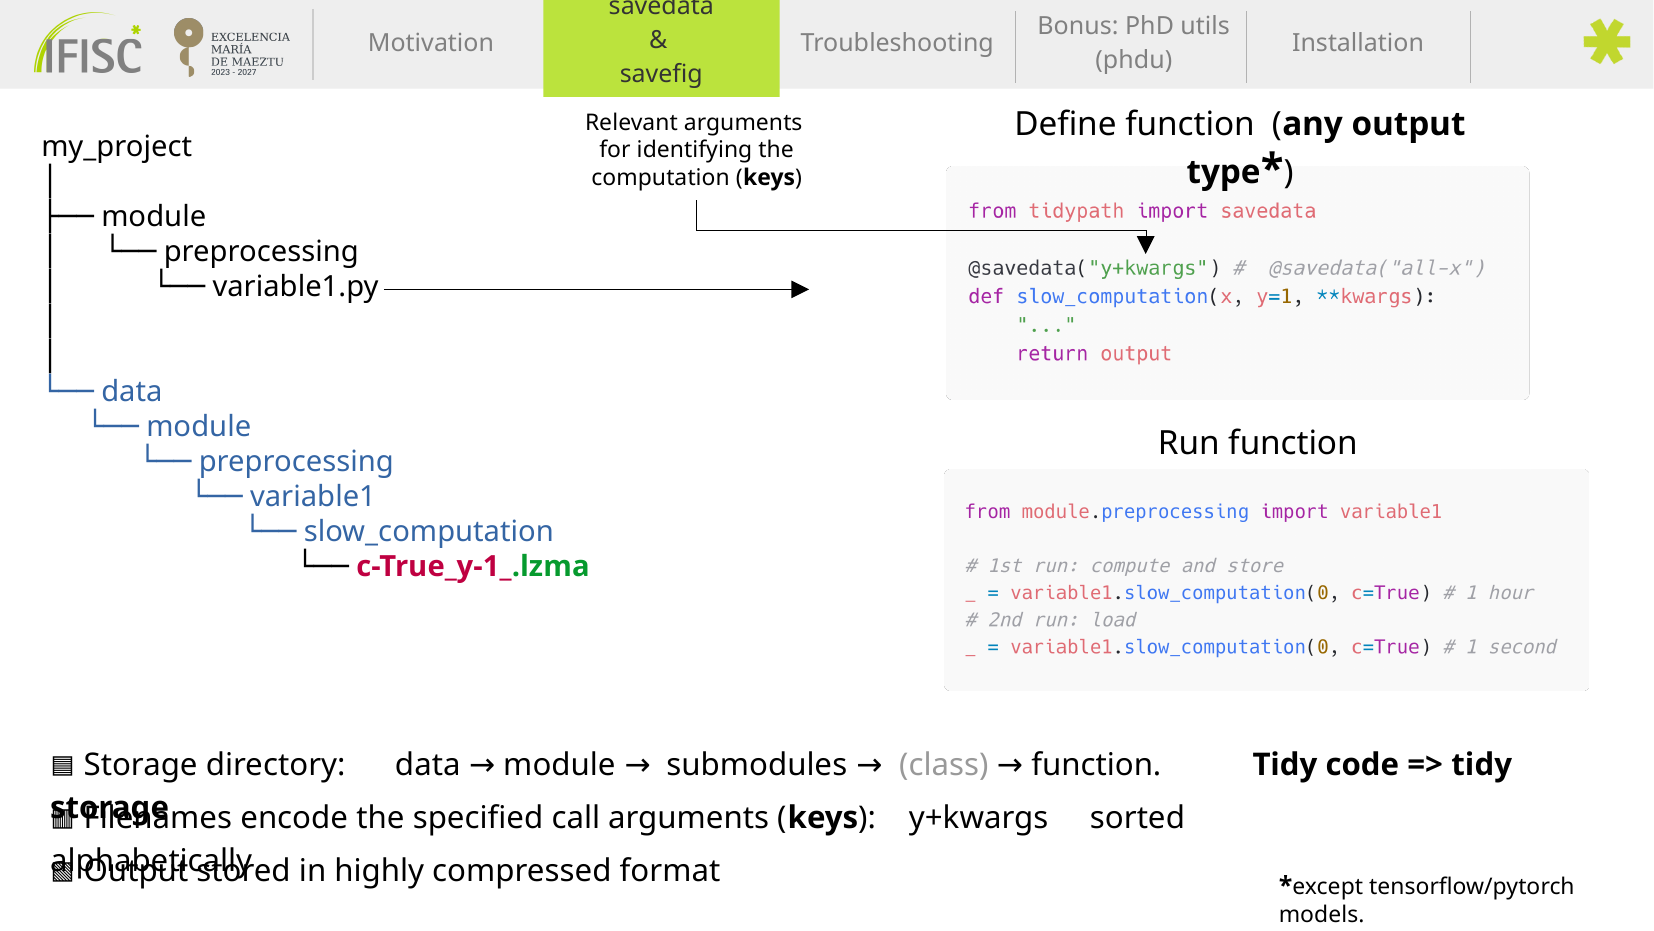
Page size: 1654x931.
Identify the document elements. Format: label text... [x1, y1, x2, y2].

text_box 🟥 Filenames encode the specified call arguments (keys): y+kwargs sorted alphabetically [35, 787, 1312, 875]
text_box Define function (any output type*) [944, 94, 1536, 190]
text_box 🟦 Storage directory: data → module → submodules → (class) → function. Tidy code => tidy storage [35, 734, 1583, 788]
text_box Run function [1116, 413, 1400, 469]
text_box Installation [1246, 0, 1471, 83]
text_box Bonus: PhD utils (phdu) [1021, 0, 1246, 83]
text_box Troubleshooting [785, 0, 1010, 83]
text_box *except tensorflow/pytorch models. Use the respective frameworks. [1263, 862, 1636, 931]
text_box savedata & savefig [544, 0, 780, 89]
text_box Relevant arguments for identifying the computation (keys) [513, 100, 880, 213]
picture [942, 469, 1589, 691]
text_box my_project │ ├── module │ └── preprocessing │ └── variable1.py │ │ └── data └── module └── preprocessing └── variable1 └── slow_computation └── c-True_y-1_.lzma [41, 49, 839, 734]
text_box 🟩 Output stored in highly compressed format [35, 841, 892, 892]
picture [174, 18, 290, 49]
text_box Motivation [319, 0, 544, 92]
picture [945, 190, 1530, 400]
picture [1582, 17, 1631, 65]
picture [29, 9, 148, 76]
